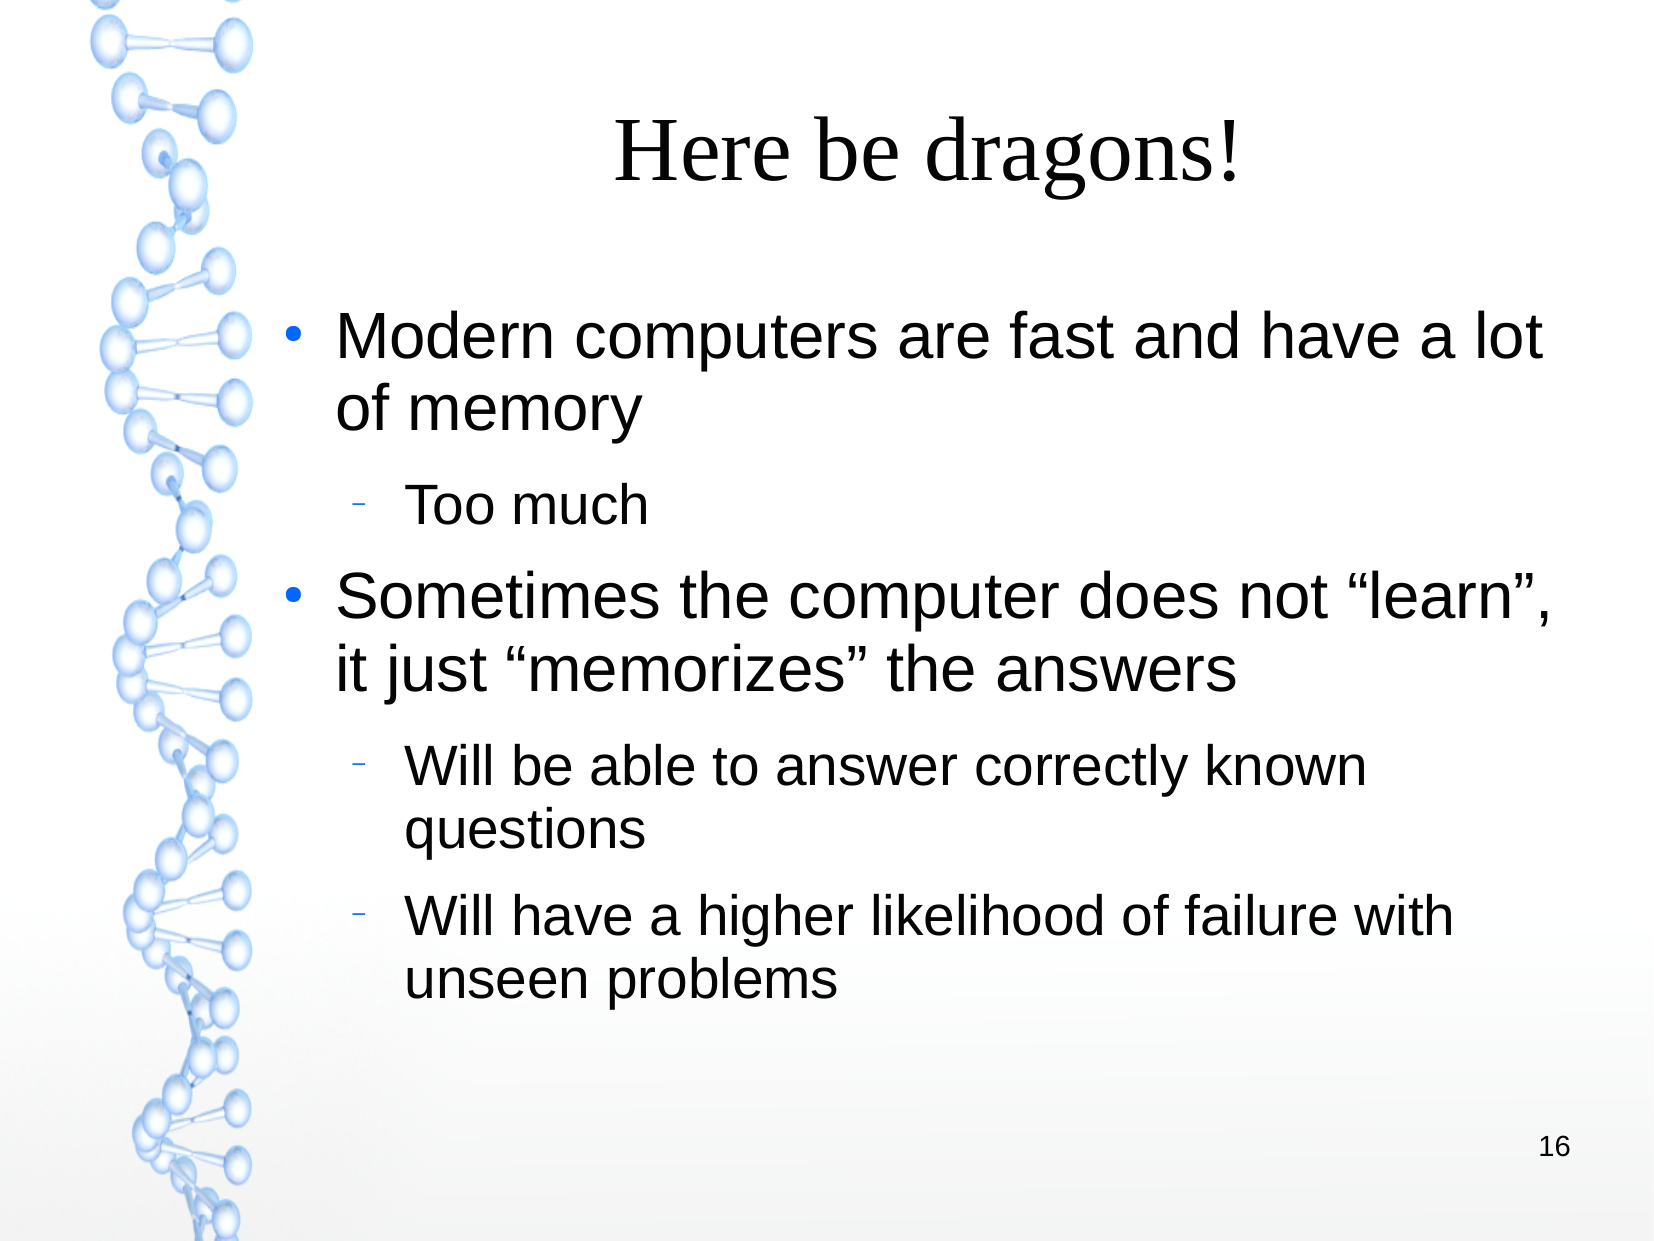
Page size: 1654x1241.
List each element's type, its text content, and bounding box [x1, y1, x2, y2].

list Modern computers are fast and have a lot of memory Too much Sometimes the computer does not “learn”, it just “memorizes” the answers Will be able to answer correctly known questions Will have a higher likelihood of failure with unseen problems [265, 299, 1595, 1019]
title Here be dragons! [265, 47, 1595, 252]
picture [0, 0, 1654, 1241]
